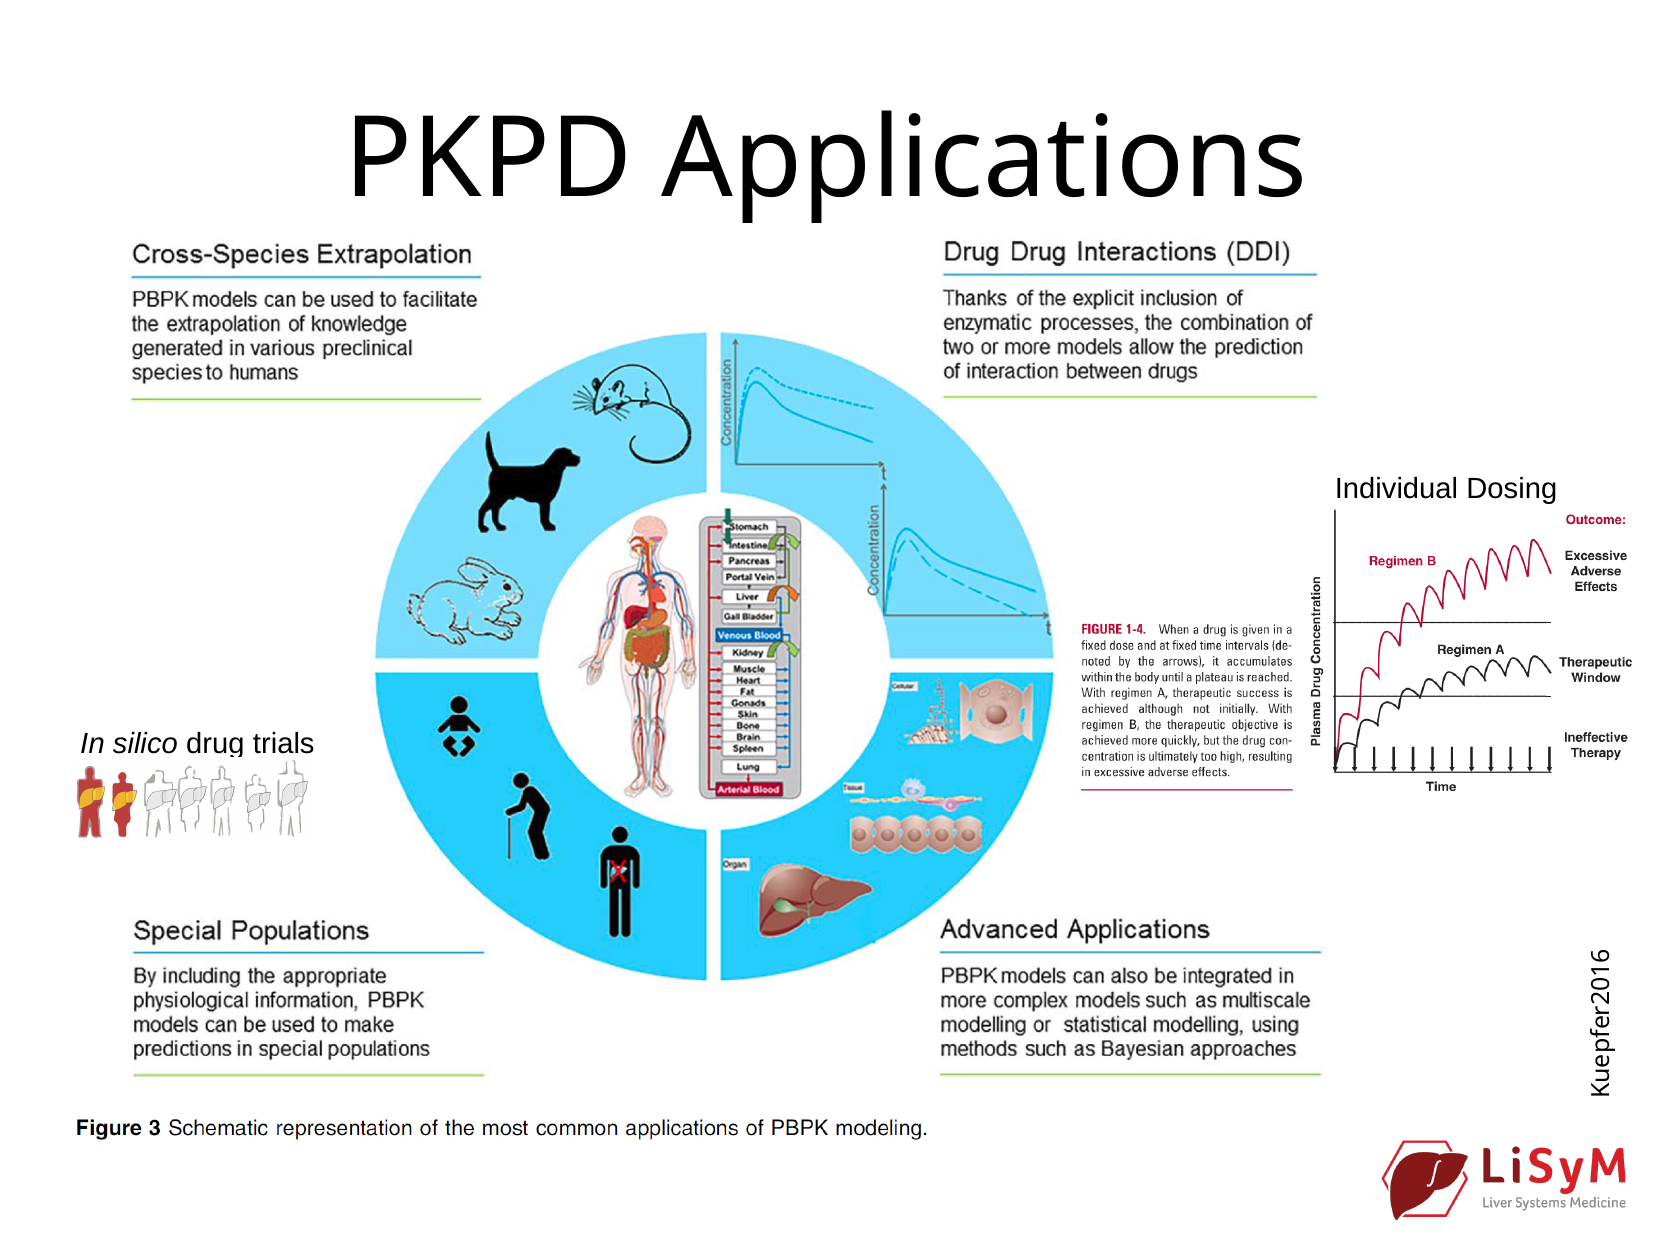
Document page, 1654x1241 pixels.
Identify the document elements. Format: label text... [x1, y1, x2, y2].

title PKPD Applications [82, 49, 1571, 257]
picture [1380, 1139, 1627, 1222]
text_box Individual Dosing [1320, 465, 1573, 513]
picture [75, 239, 1632, 1141]
text_box In silico drug trials [65, 720, 331, 768]
text_box Kuepfer2016 [1575, 870, 1632, 1114]
